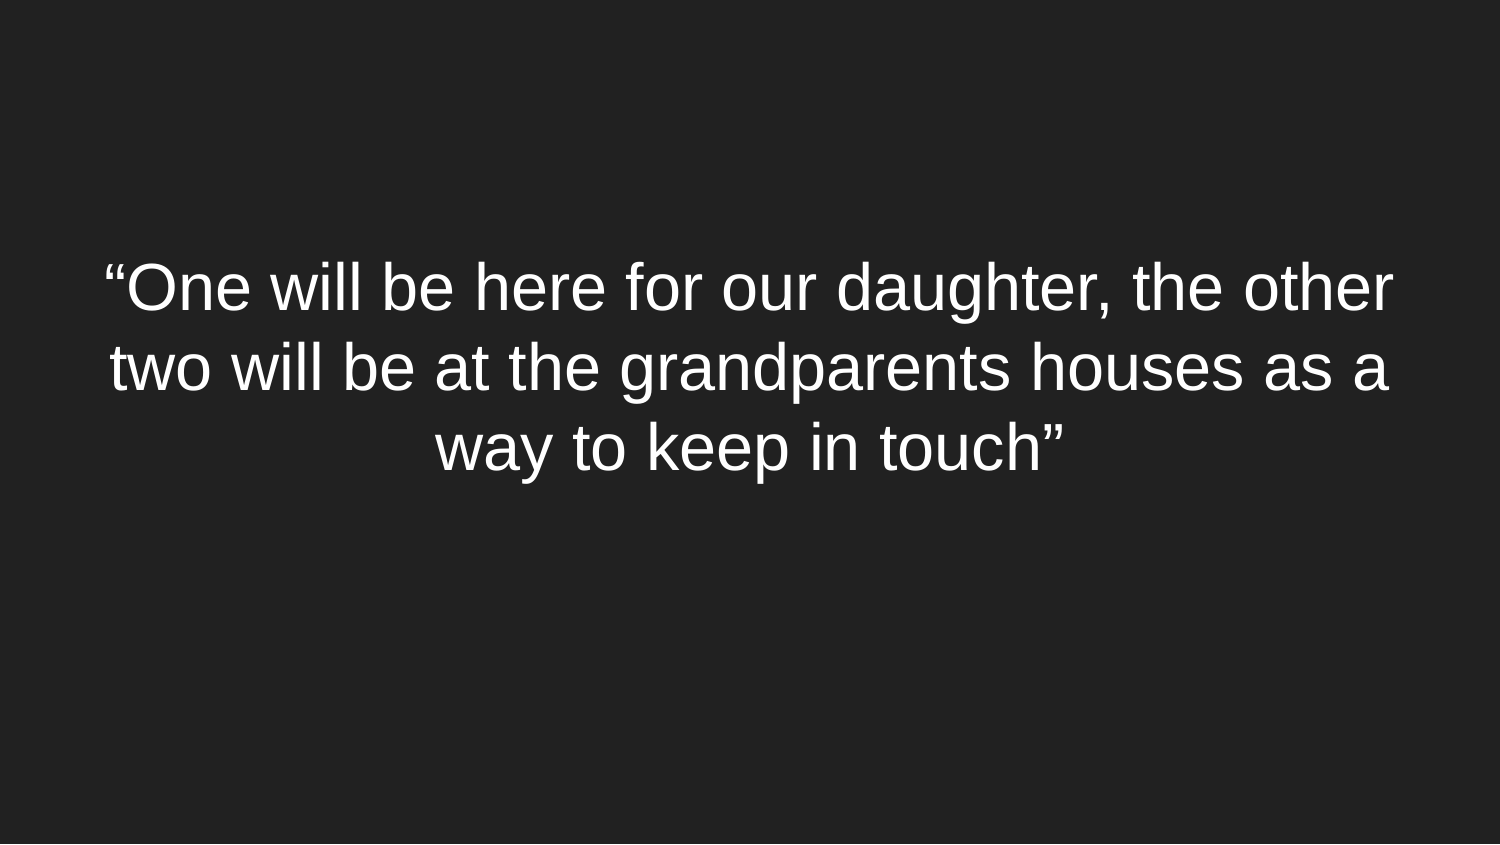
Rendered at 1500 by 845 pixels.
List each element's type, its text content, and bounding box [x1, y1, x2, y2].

subtitle “One will be here for our daughter, the other two will be at the grandparents houses as a way to keep in touch” [83, 228, 1417, 340]
